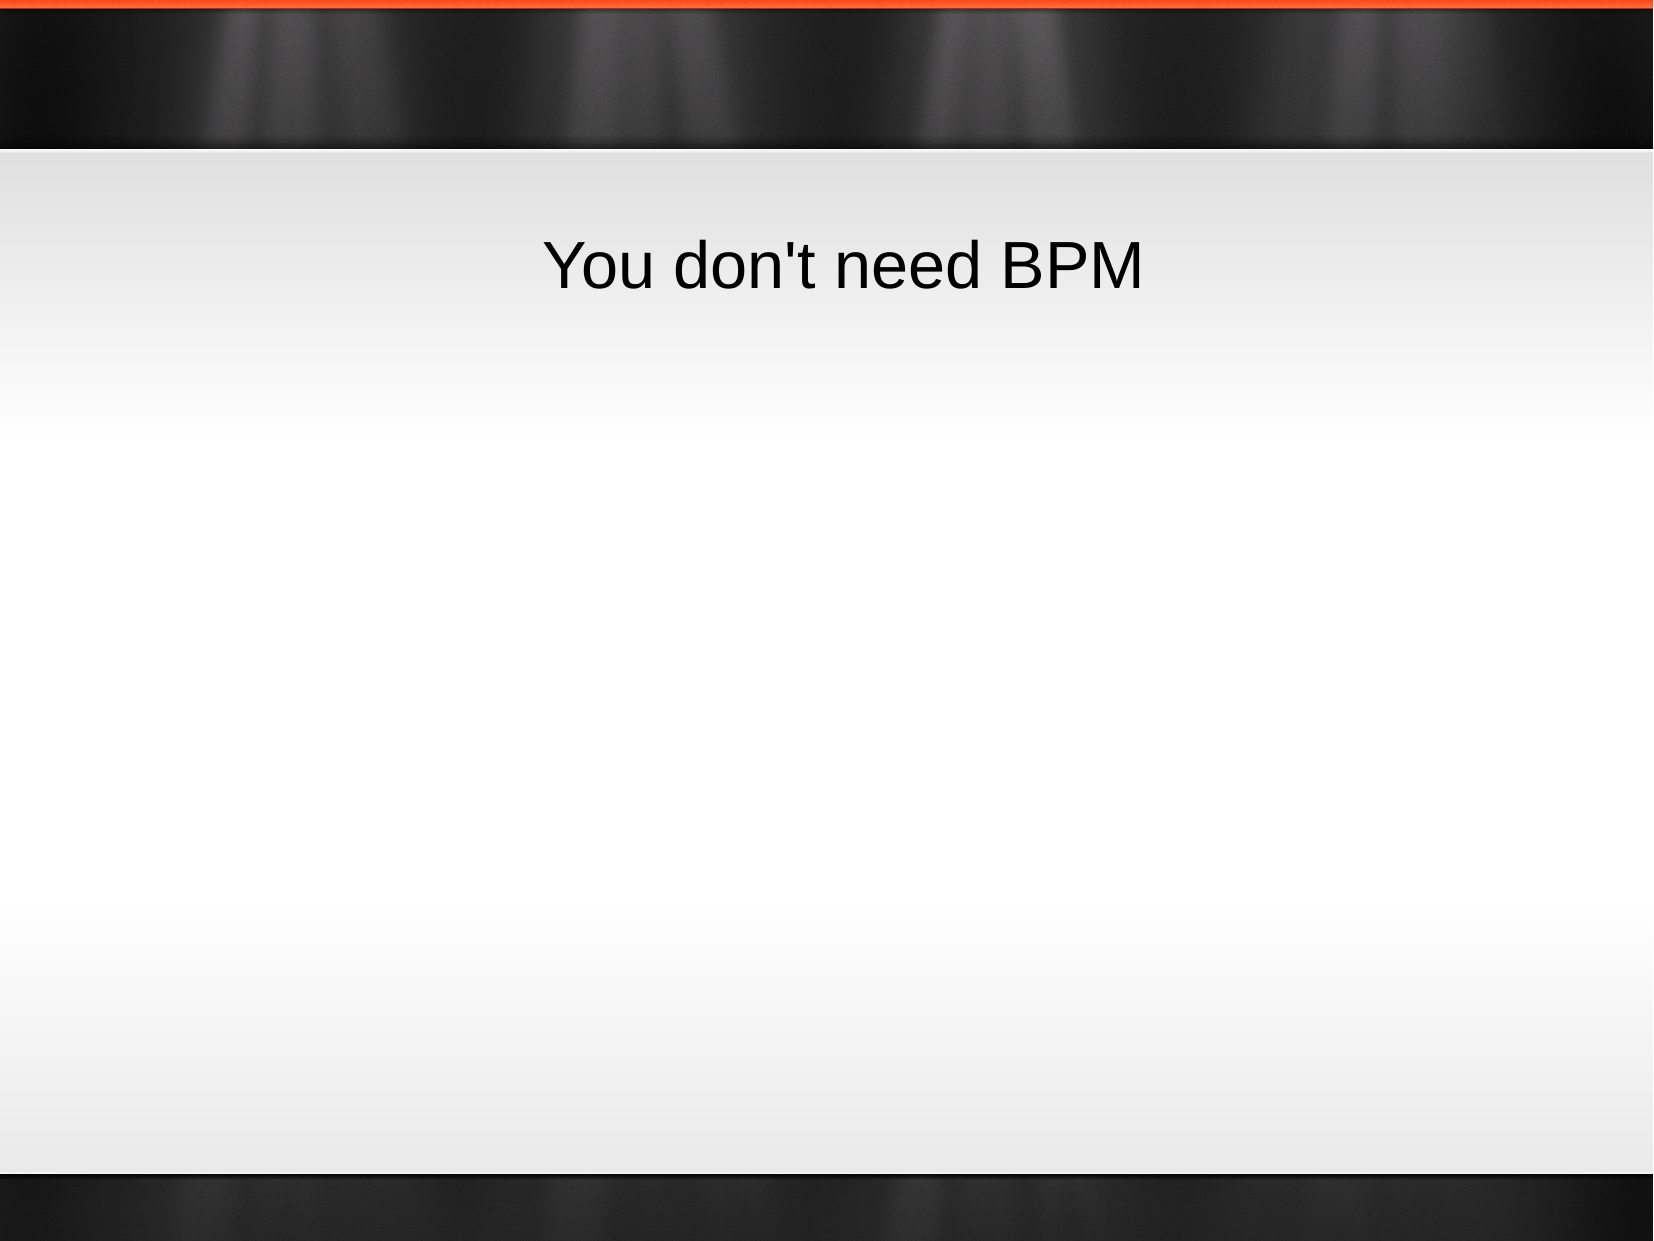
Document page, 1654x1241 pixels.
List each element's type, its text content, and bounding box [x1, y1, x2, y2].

picture [0, 0, 1653, 1241]
subtitle You don't need BPM [100, 6, 1588, 1125]
